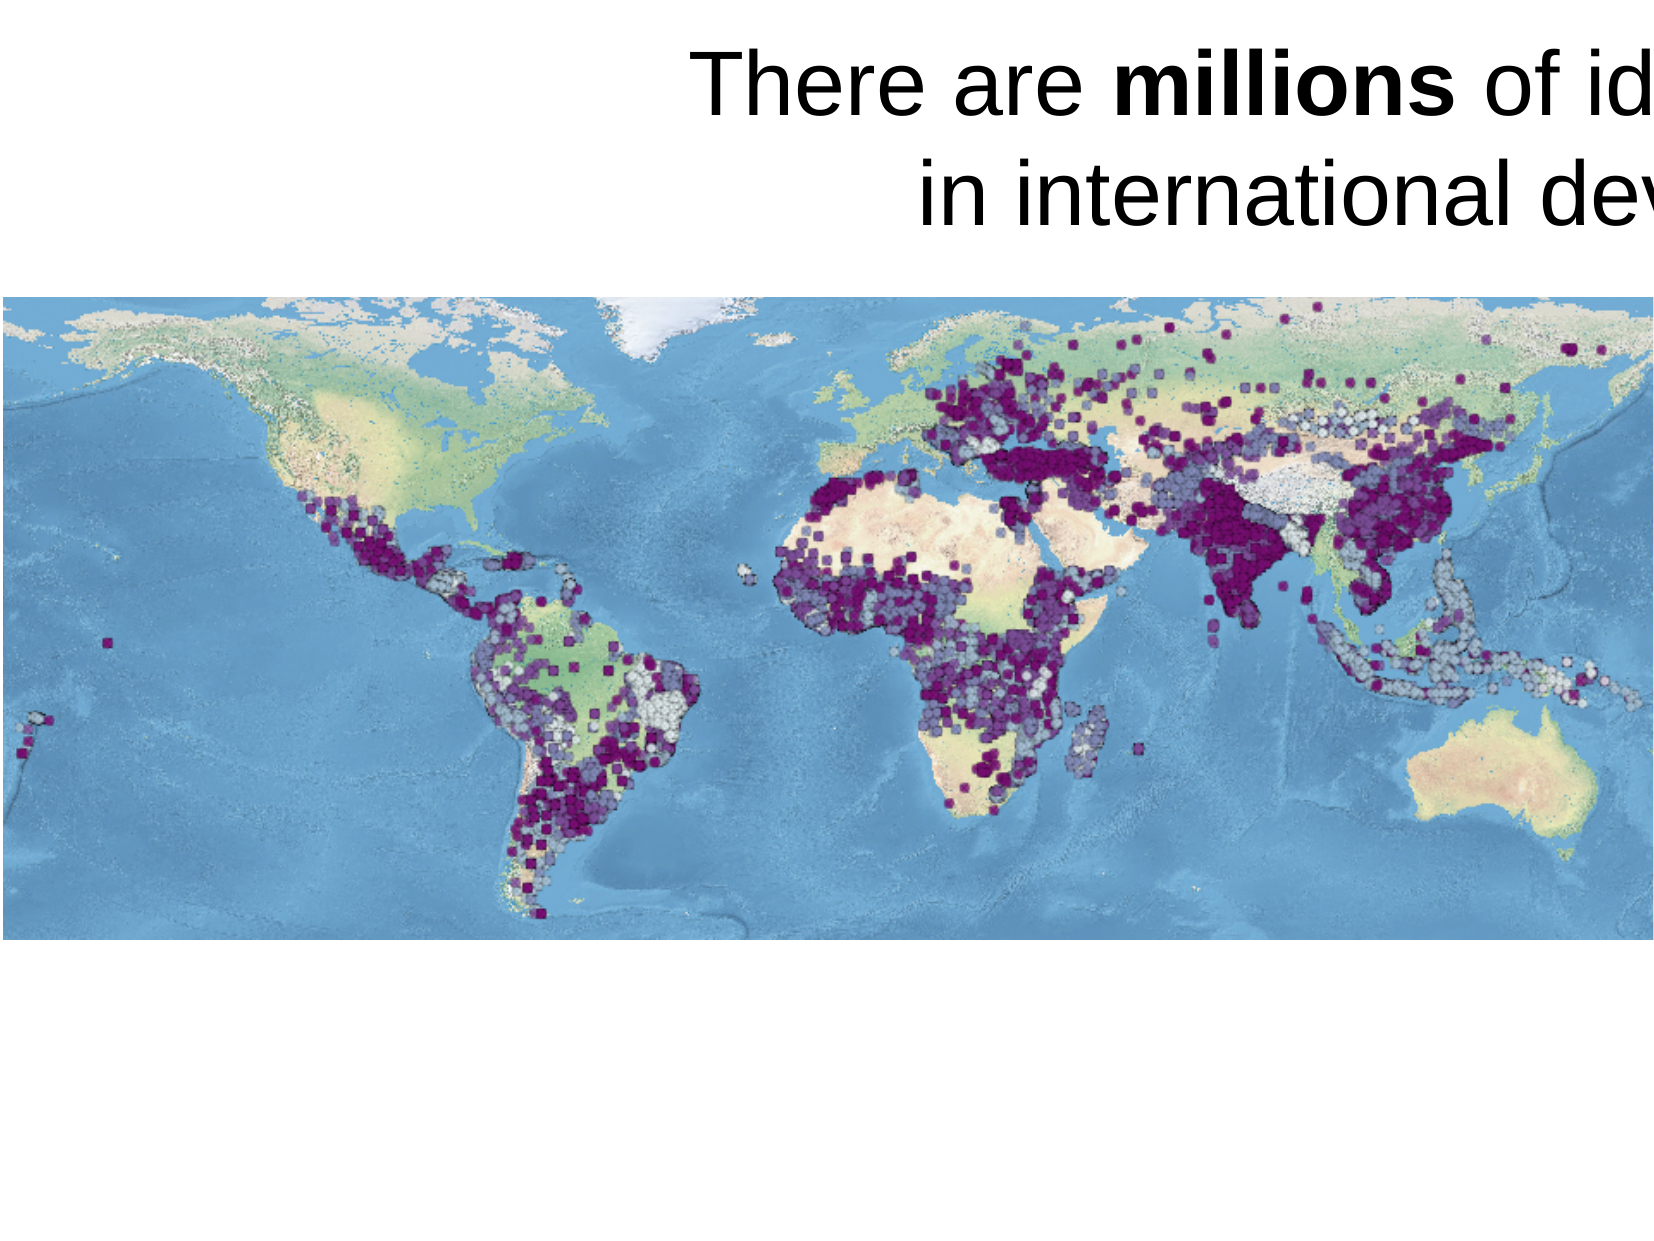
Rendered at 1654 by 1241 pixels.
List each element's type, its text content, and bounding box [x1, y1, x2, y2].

picture [3, 297, 1654, 940]
text_box There are millions of ideas in international development. [622, 16, 976, 154]
